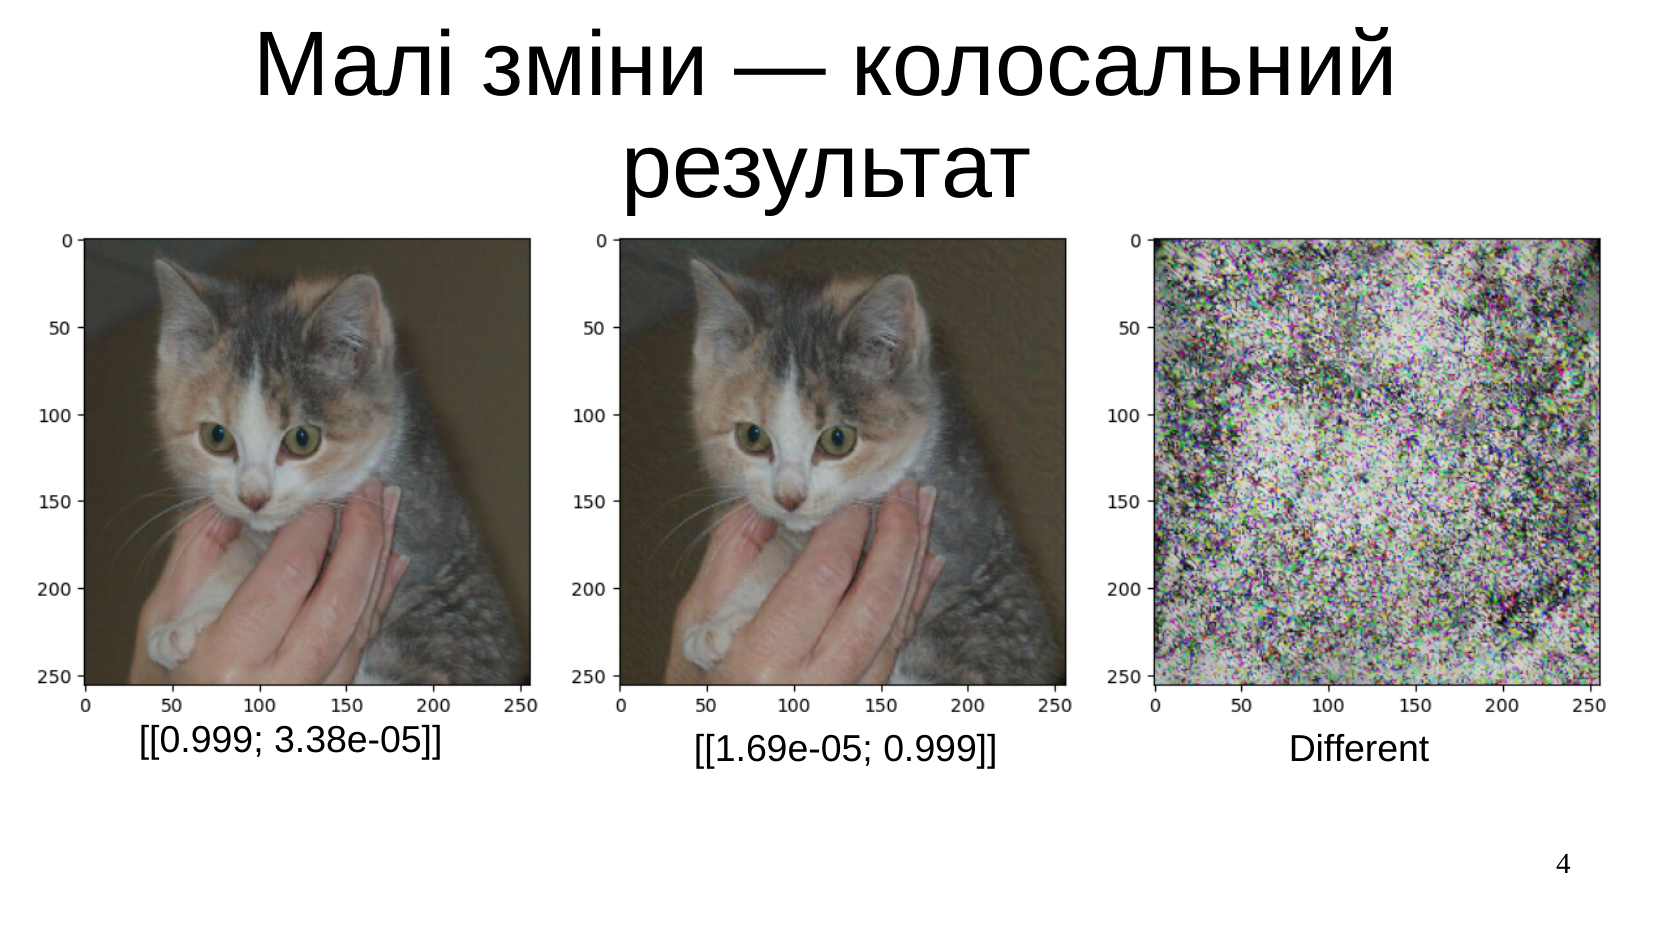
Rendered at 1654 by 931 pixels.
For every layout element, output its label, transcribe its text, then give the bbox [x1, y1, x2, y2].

title Малі зміни — колосальний результат [82, 12, 1571, 218]
text_box [[0.999; 3.38e-05]] [124, 710, 473, 770]
picture [24, 220, 1619, 729]
text_box Different [1273, 720, 1447, 778]
text_box [[1.69e-05; 0.999]] [679, 720, 1034, 780]
